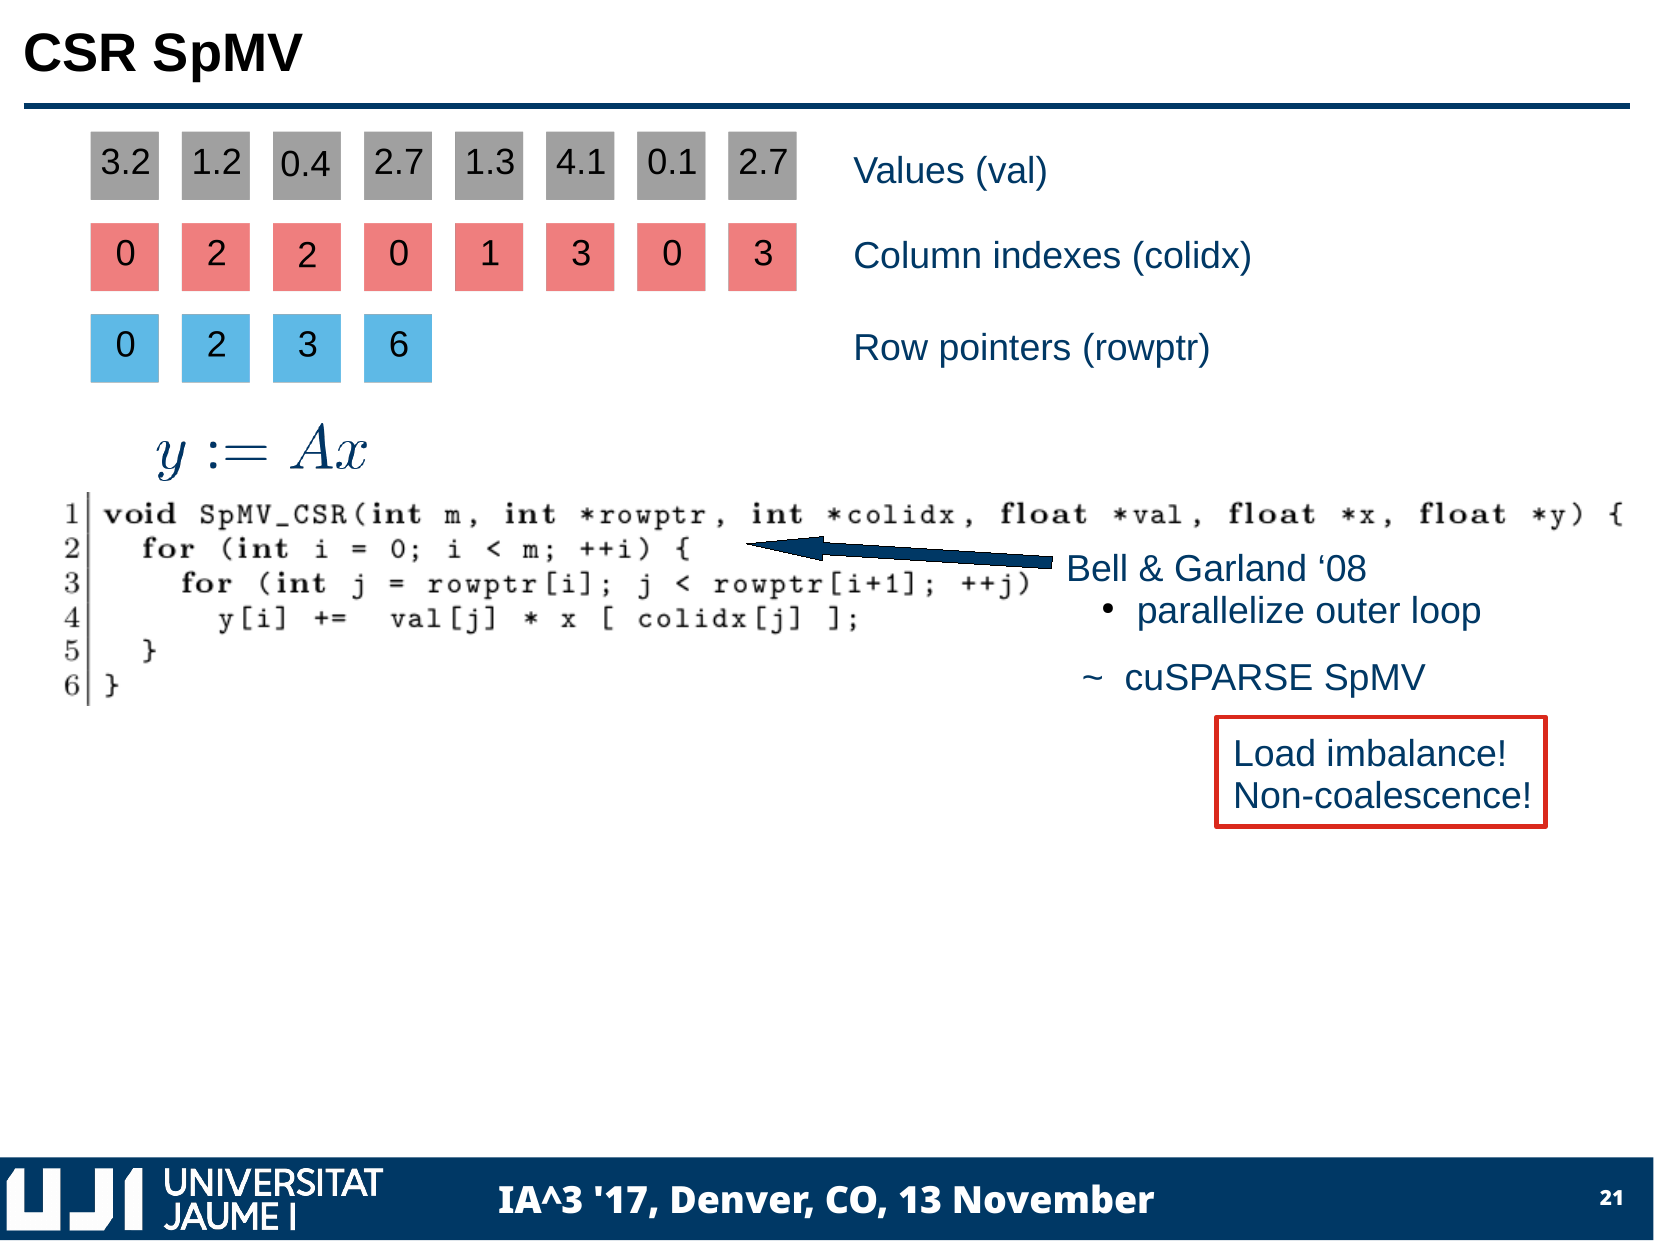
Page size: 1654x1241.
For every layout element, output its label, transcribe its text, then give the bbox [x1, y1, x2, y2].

text_box Load imbalance! Non-coalescence! [1219, 725, 1543, 824]
text_box Bell & Garland ‘08 parallelize outer loop [1051, 539, 1497, 639]
text_box Row pointers (rowptr) [838, 318, 1226, 376]
text_box ~ cuSPARSE SpMV [1067, 648, 1441, 706]
title CSR SpMV [23, 0, 1630, 107]
text_box Values (val) [838, 141, 1063, 199]
picture [83, 124, 804, 390]
text_box Column indexes (colidx) [838, 227, 1268, 284]
picture [156, 423, 367, 481]
picture [56, 492, 1630, 706]
picture [0, 1158, 390, 1241]
text_box [746, 536, 1053, 569]
